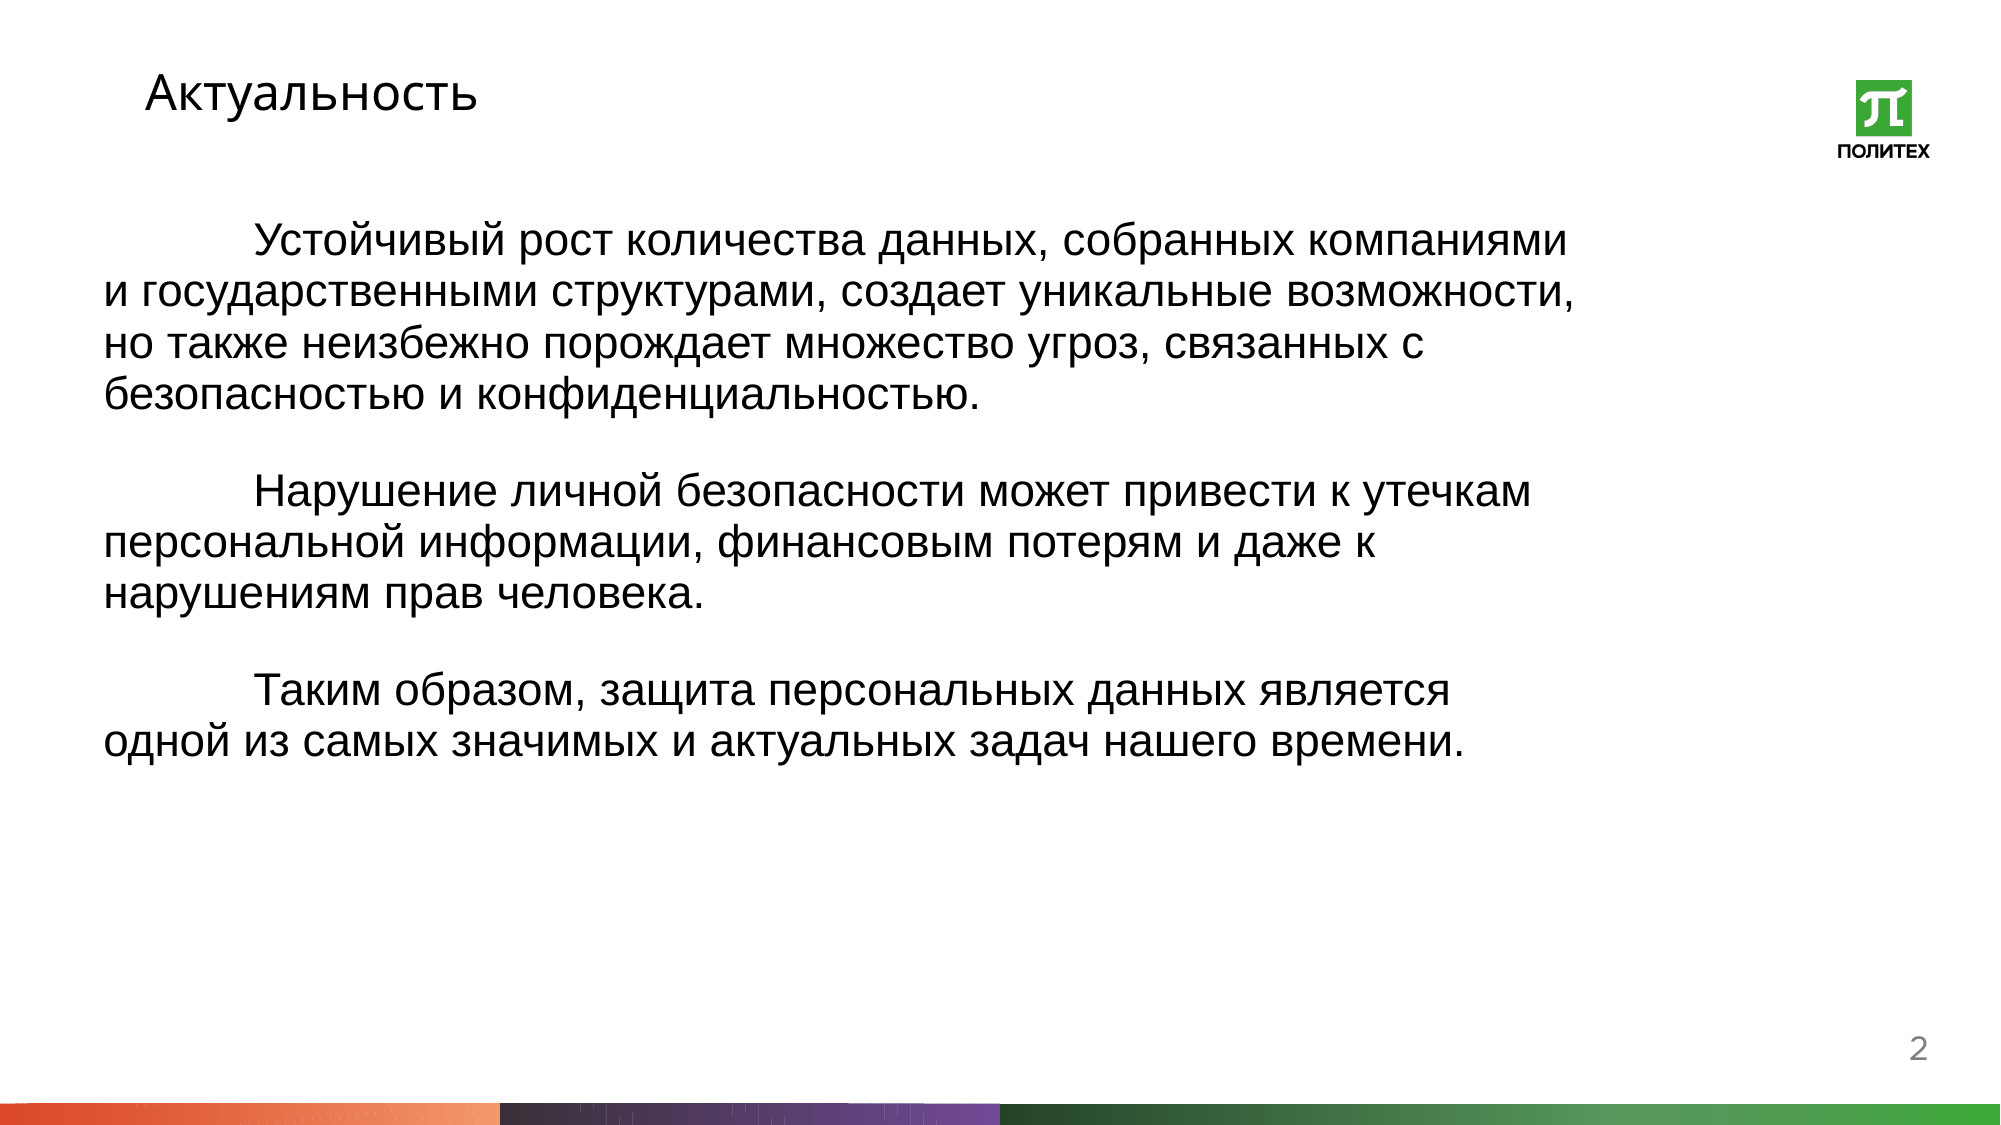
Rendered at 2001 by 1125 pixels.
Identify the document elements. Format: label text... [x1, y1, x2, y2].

text_box Устойчивый рост количества данных, собранных компаниями и государственными структурами, создает уникальные возможности, но также неизбежно порождает множество угроз, связанных с безопасностью и конфиденциальностью. Нарушение личной безопасности может привести к утечкам персональной информации, финансовым потерям и даже к нарушениям прав человека. Таким образом, защита персональных данных является одной из самых значимых и актуальных задач нашего времени. [88, 206, 1595, 916]
title Актуальность [130, 60, 1612, 160]
slide_number <номер> [1493, 1018, 1944, 1079]
picture [1838, 80, 1930, 158]
